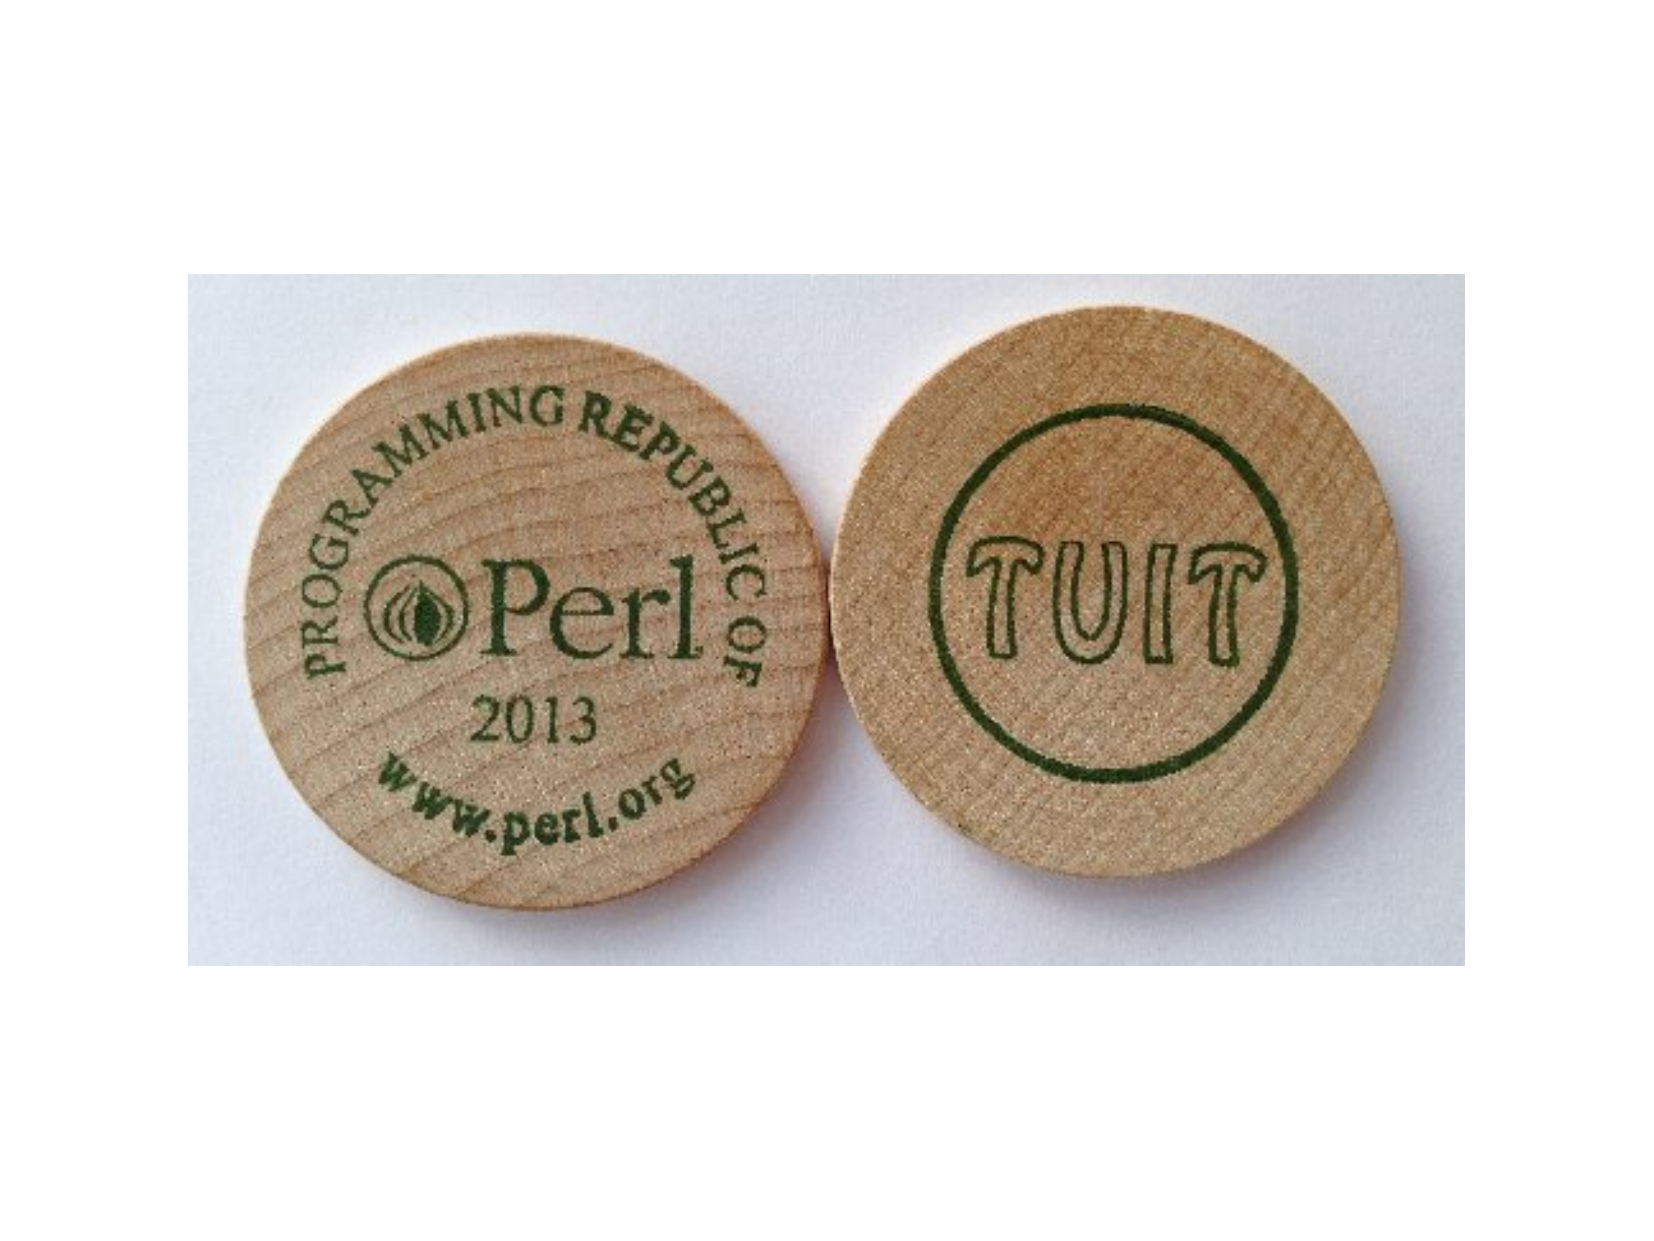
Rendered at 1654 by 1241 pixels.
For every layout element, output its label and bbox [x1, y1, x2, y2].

picture [188, 274, 1465, 966]
